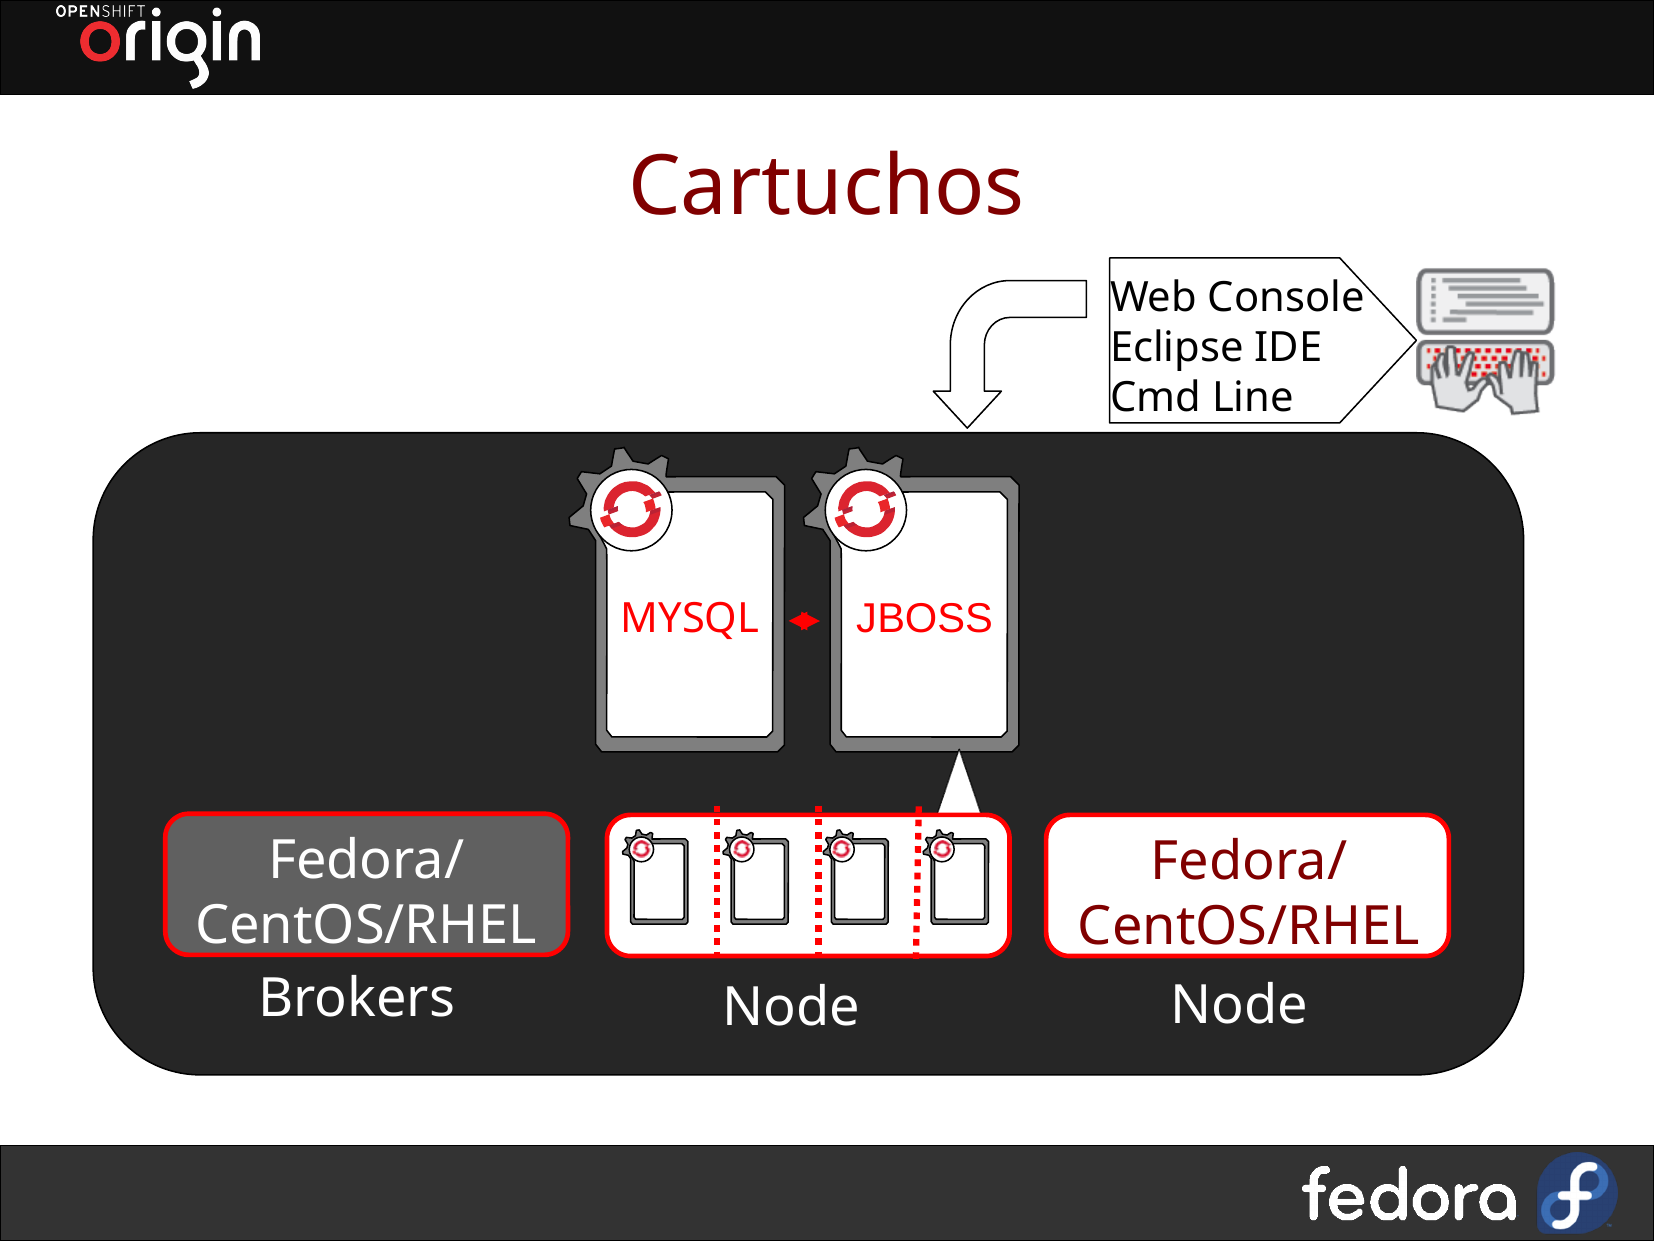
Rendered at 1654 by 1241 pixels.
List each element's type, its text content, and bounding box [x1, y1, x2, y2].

text_box Node [707, 963, 875, 1044]
picture [1416, 251, 1570, 433]
picture [632, 840, 651, 858]
text_box Node [1155, 962, 1324, 1043]
picture [832, 840, 851, 858]
picture [933, 840, 952, 858]
picture [733, 840, 751, 858]
picture [832, 474, 901, 543]
text_box Fedora/CentOS/RHEL [1047, 818, 1451, 963]
picture [1299, 1151, 1619, 1235]
title Cartuchos [82, 78, 1571, 287]
text_box MYSQL [605, 583, 775, 649]
picture [56, 5, 260, 89]
title Cartuchos [988, 282, 1085, 287]
text_box Web Console Eclipse IDE Cmd Line [1095, 262, 1380, 428]
picture [597, 474, 666, 543]
text_box JBOSS [841, 583, 1008, 649]
text_box Fedora/CentOS/RHEL [165, 816, 568, 962]
text_box [93, 432, 1524, 1075]
text_box Brokers [243, 954, 471, 1035]
